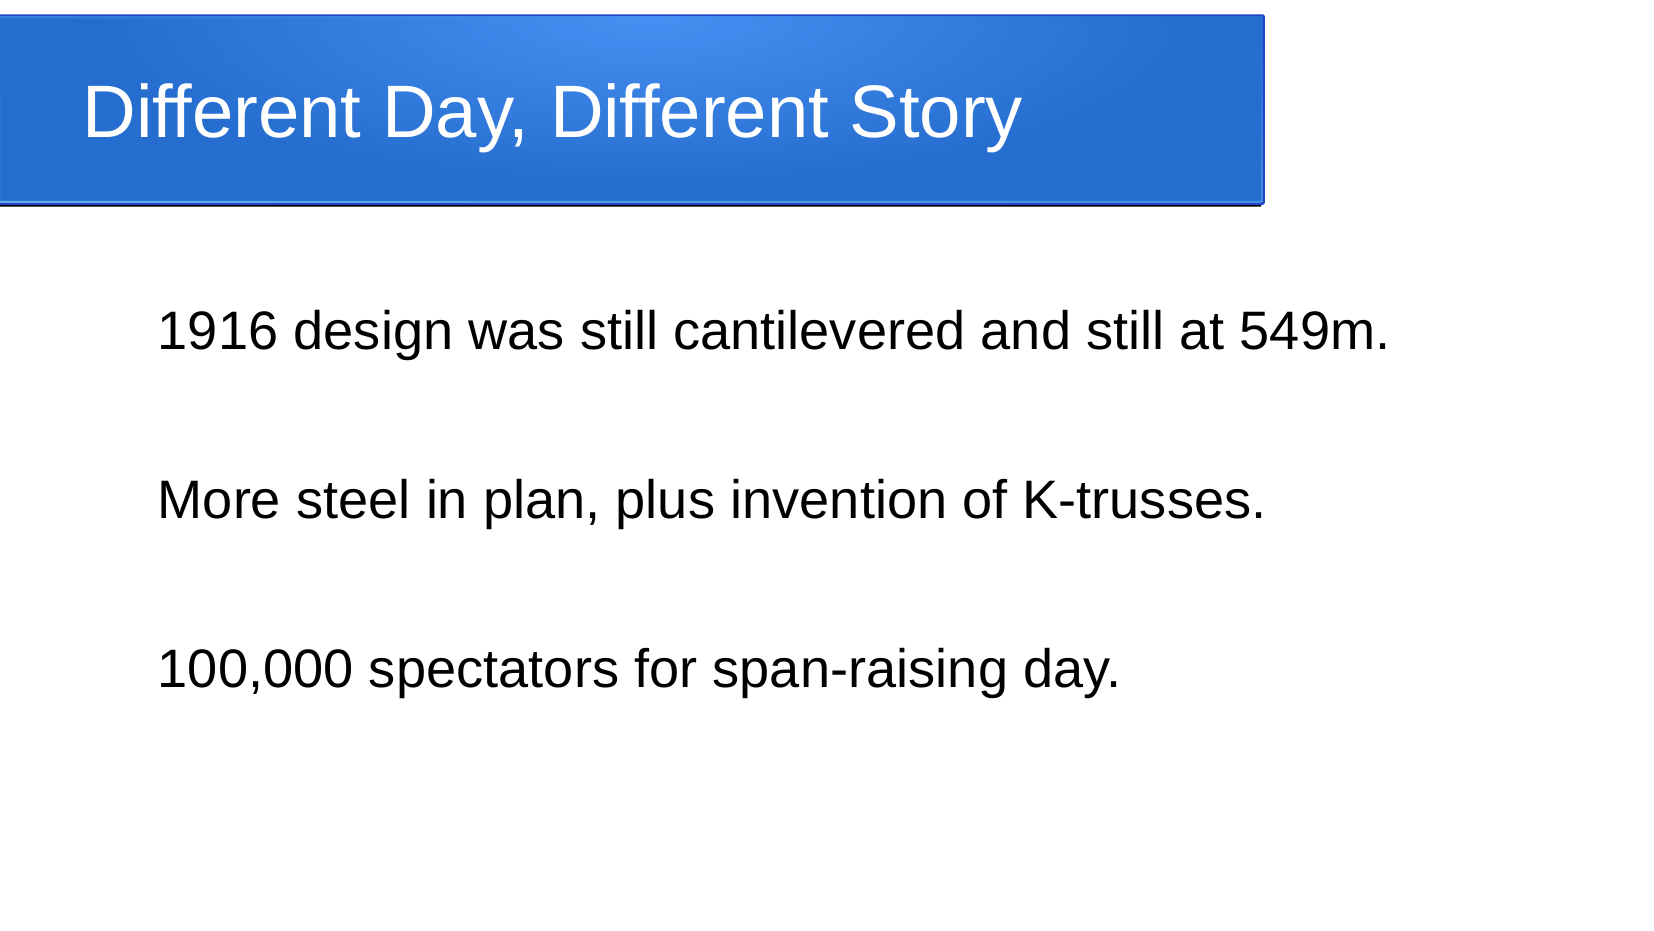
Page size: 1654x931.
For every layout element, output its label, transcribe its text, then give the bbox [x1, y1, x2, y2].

title Different Day, Different Story [82, 35, 1235, 189]
list 1916 design was still cantilevered and still at 549m. More steel in plan, plus invention of K-trusses. 100,000 spectators for span-raising day. [86, 300, 1576, 841]
